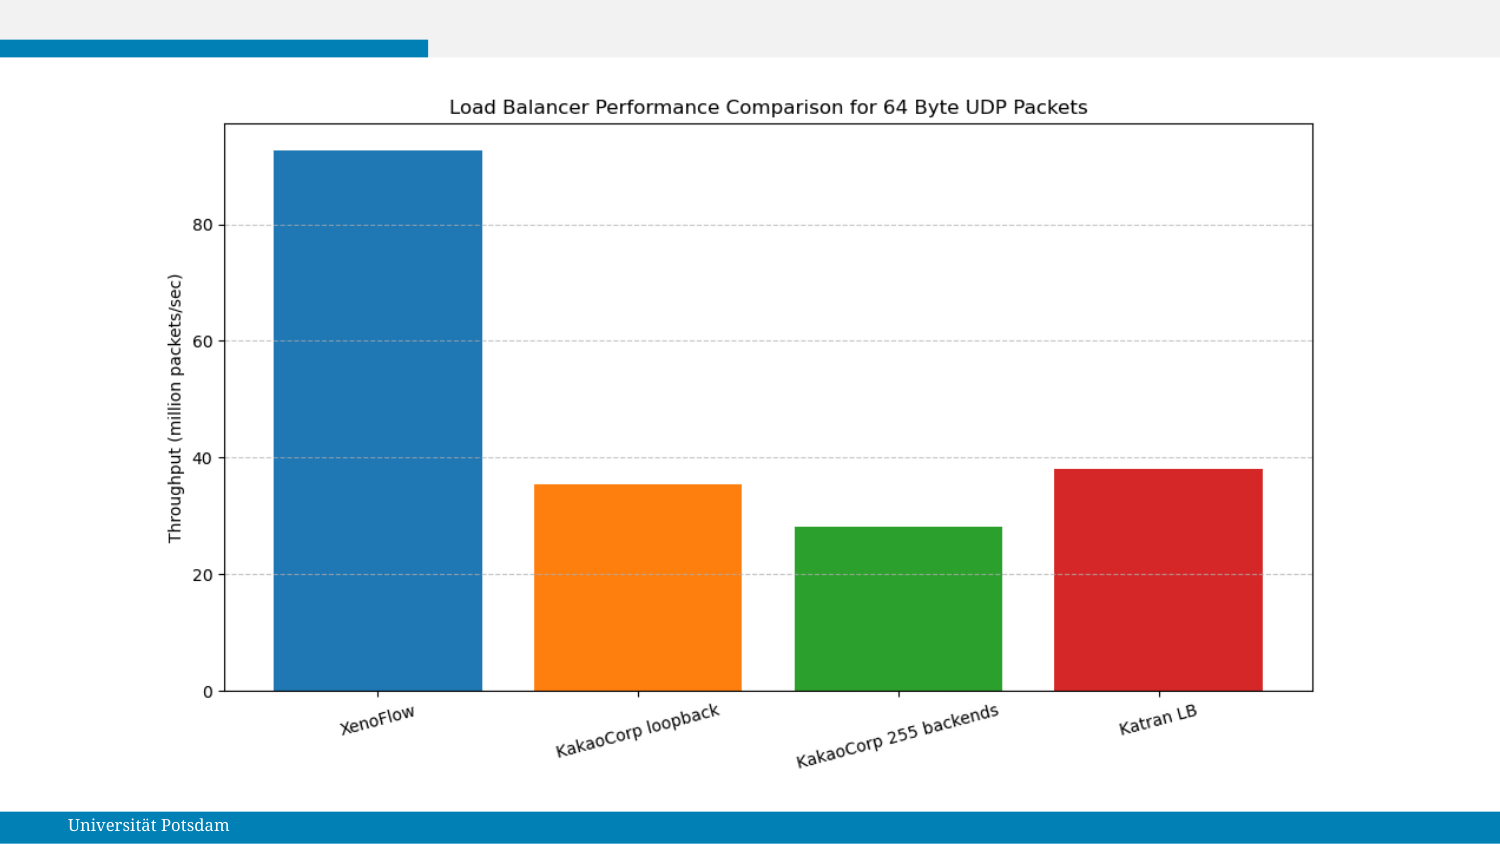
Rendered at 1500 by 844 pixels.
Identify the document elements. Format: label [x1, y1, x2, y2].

picture [157, 88, 1323, 784]
